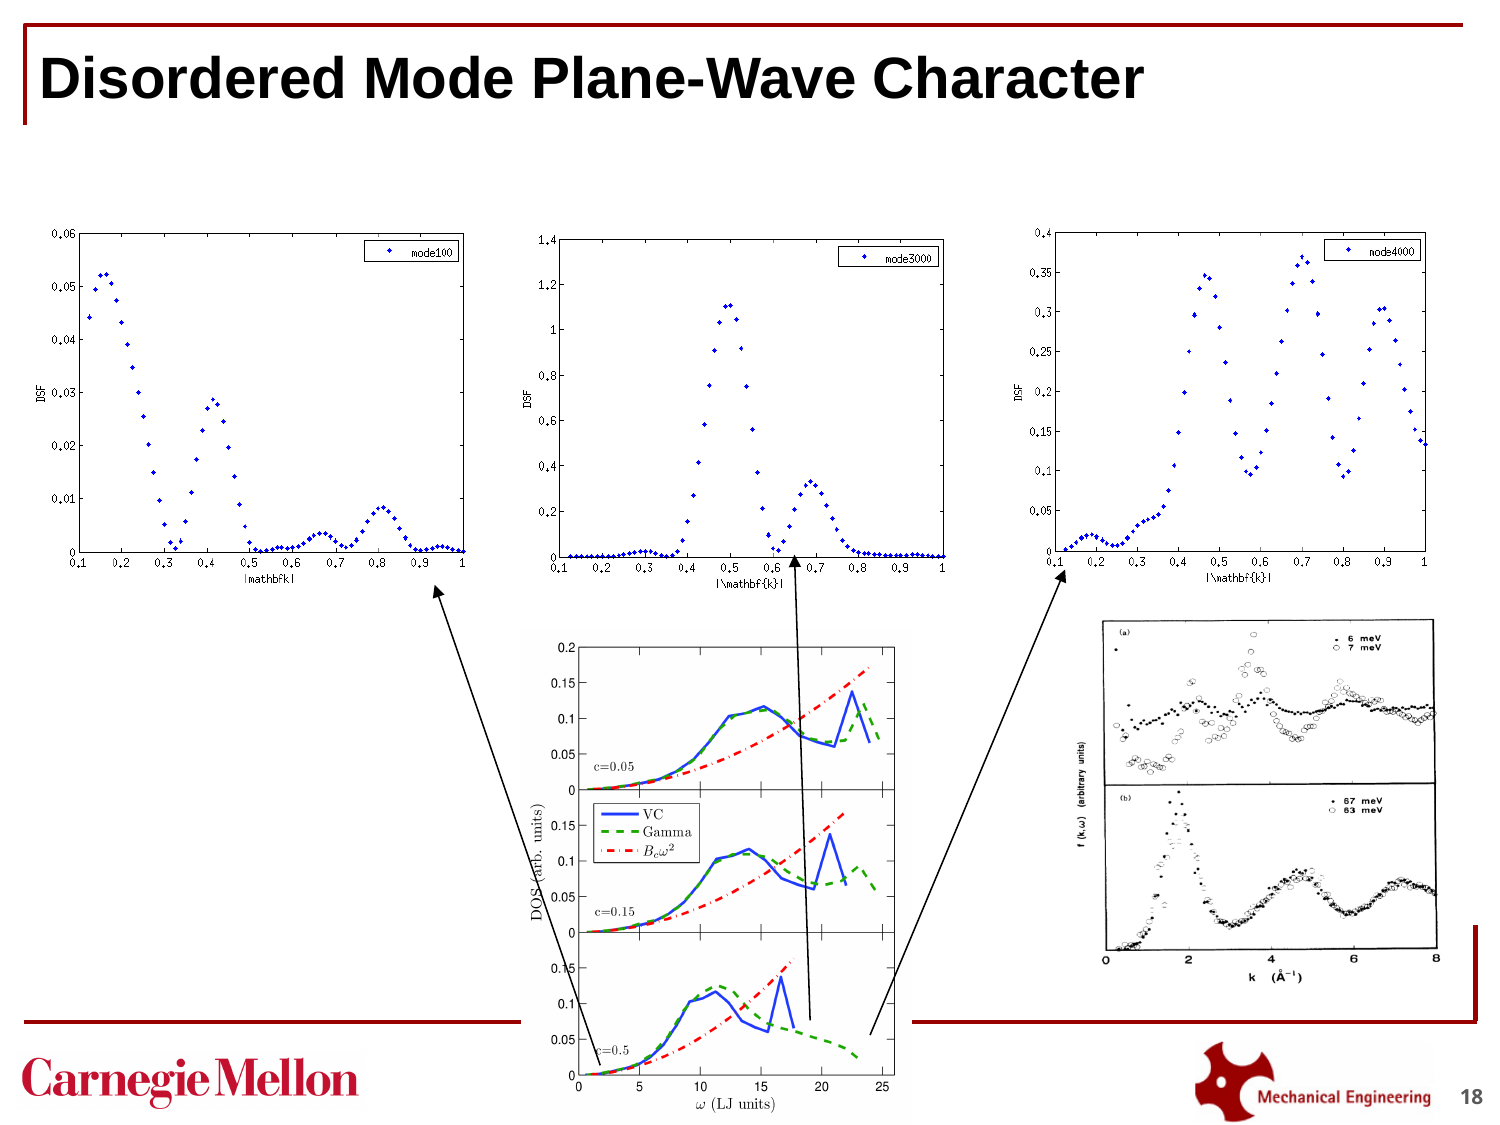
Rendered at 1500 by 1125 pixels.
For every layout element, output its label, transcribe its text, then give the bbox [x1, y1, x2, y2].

picture [16, 1050, 366, 1110]
picture [1192, 1034, 1438, 1125]
title Disordered Mode Plane-Wave Character [24, 24, 1463, 126]
picture [1065, 611, 1449, 987]
picture [14, 204, 991, 601]
picture [521, 629, 913, 1125]
picture [993, 203, 1471, 594]
